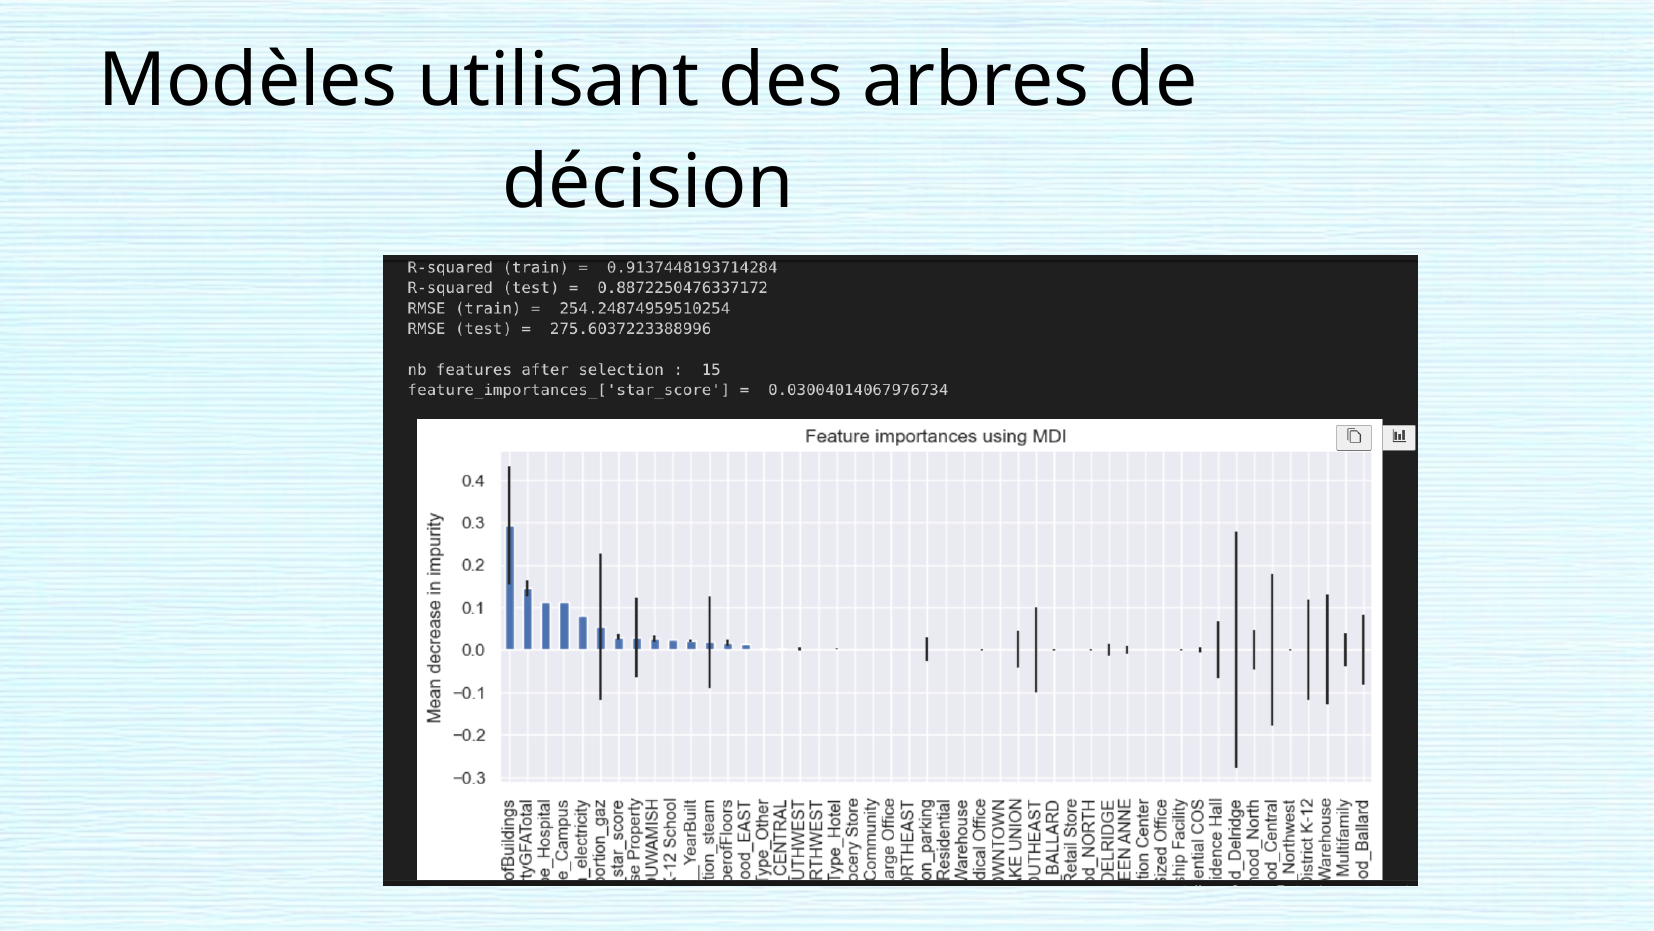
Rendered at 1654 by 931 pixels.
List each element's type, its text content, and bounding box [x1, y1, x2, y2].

picture [383, 255, 1418, 886]
title Modèles utilisant des arbres de décision [0, 49, 1328, 206]
